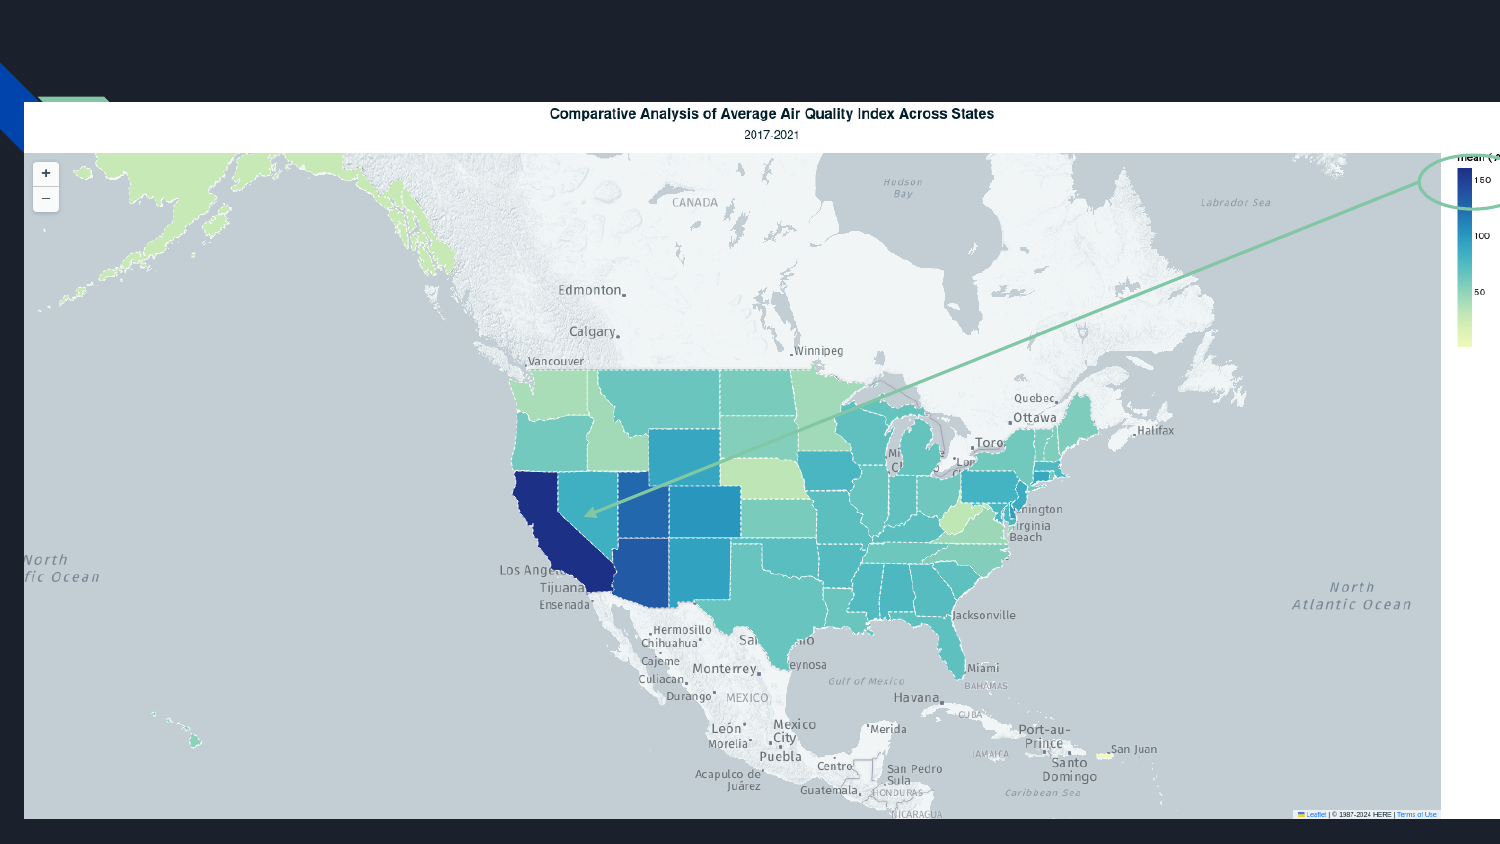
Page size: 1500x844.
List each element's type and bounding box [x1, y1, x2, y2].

picture [24, 102, 1500, 819]
picture [1421, 157, 1500, 207]
